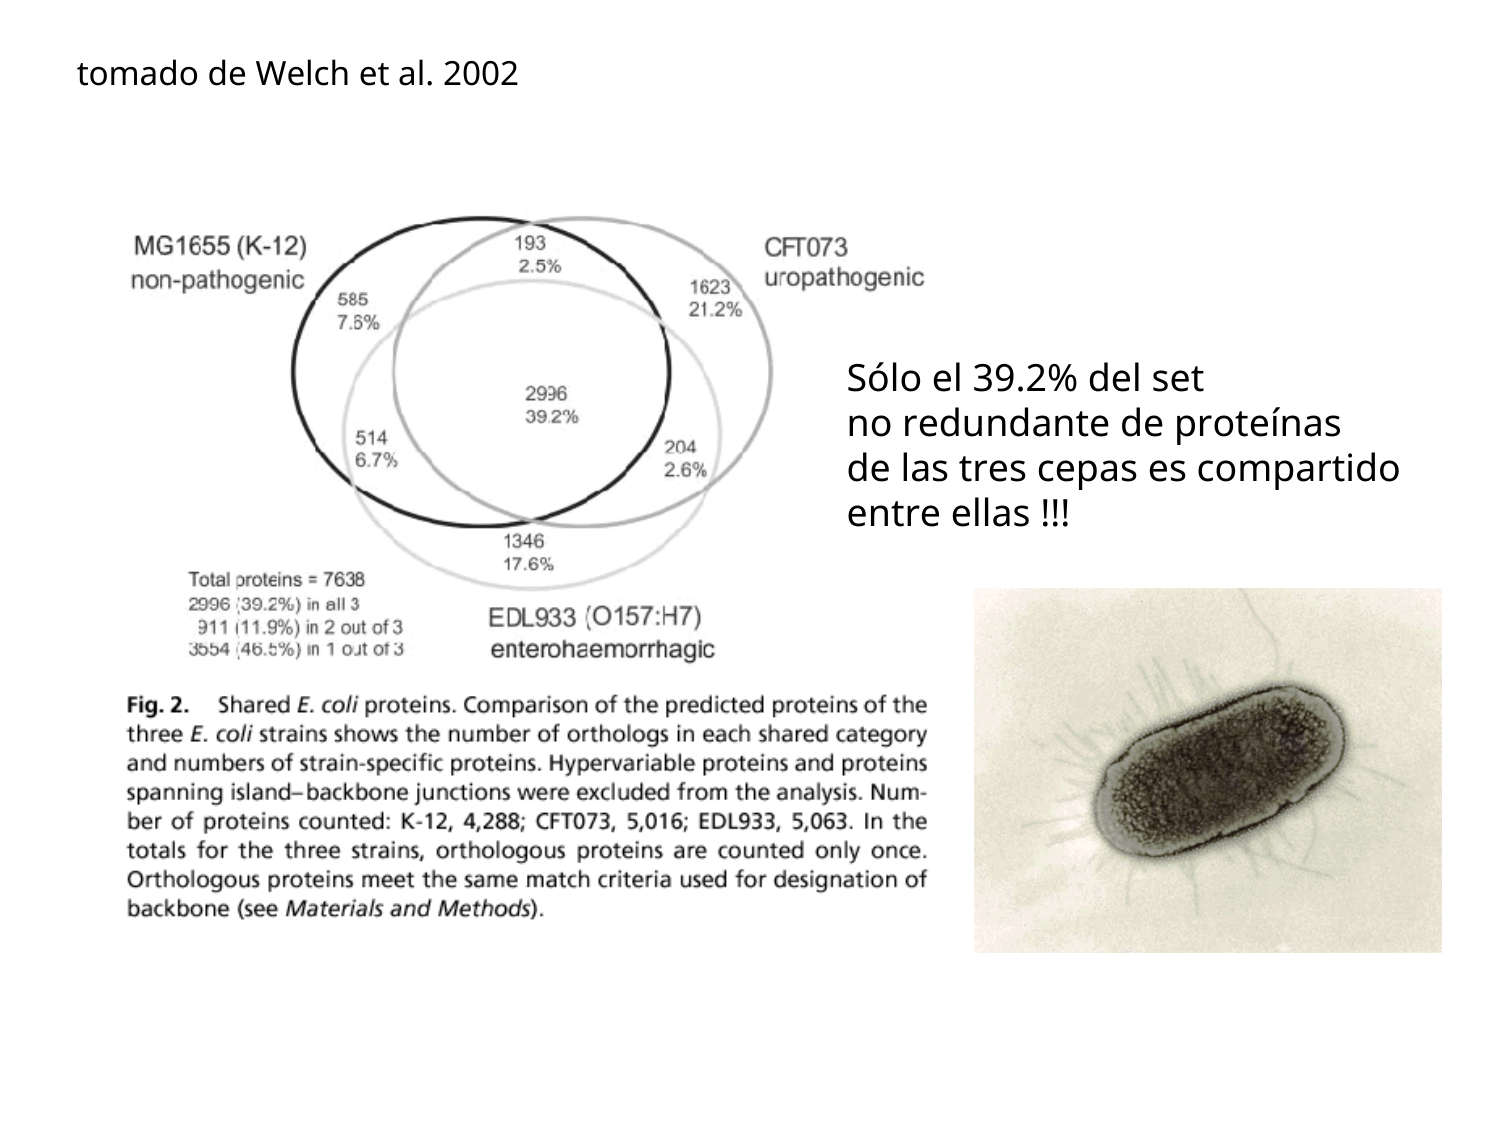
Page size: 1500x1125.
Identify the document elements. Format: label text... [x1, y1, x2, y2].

text_box tomado de Welch et al. 2002 [62, 44, 535, 101]
text_box Sólo el 39.2% del set no redundante de proteínas de las tres cepas es compartido entre ellas !!! [831, 345, 1417, 542]
picture [112, 210, 940, 931]
picture [974, 588, 1442, 953]
